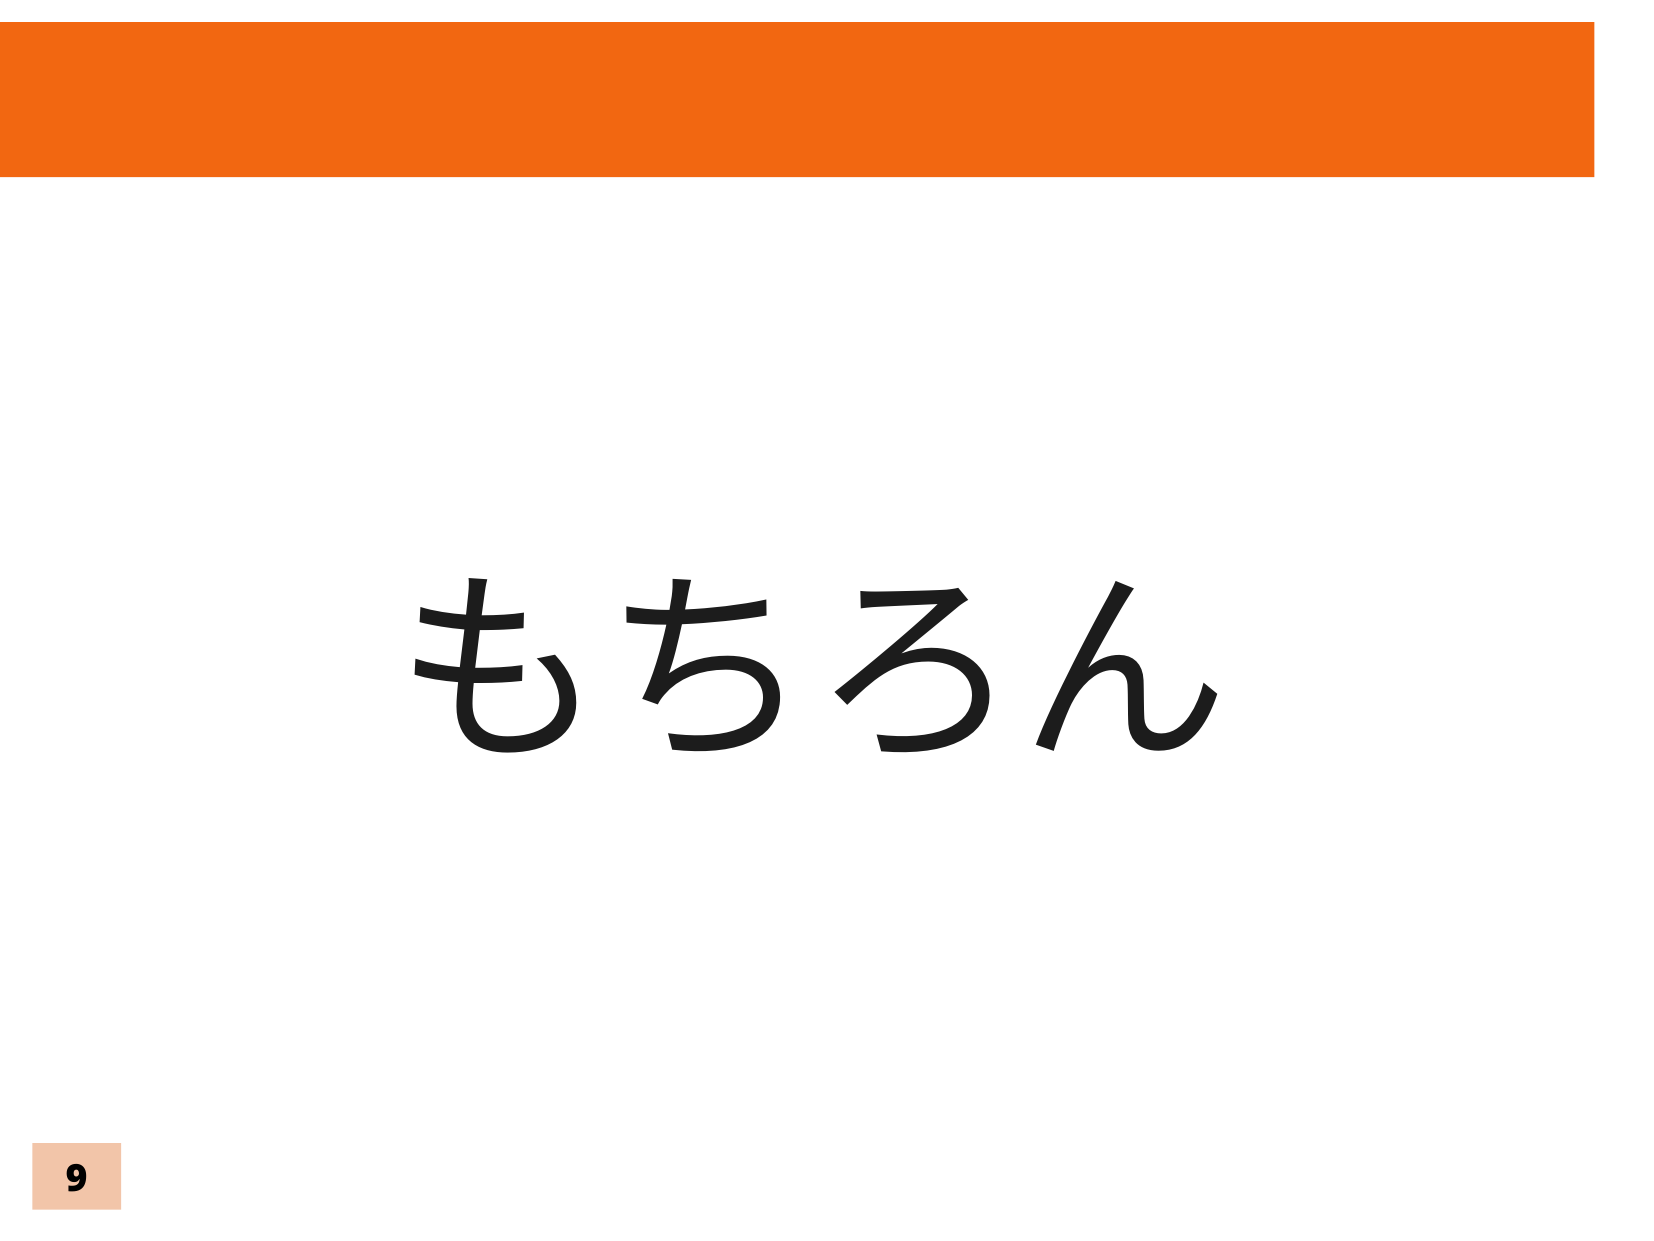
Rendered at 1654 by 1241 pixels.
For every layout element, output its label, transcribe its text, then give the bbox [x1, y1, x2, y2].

list もちろん [59, 201, 1565, 1105]
